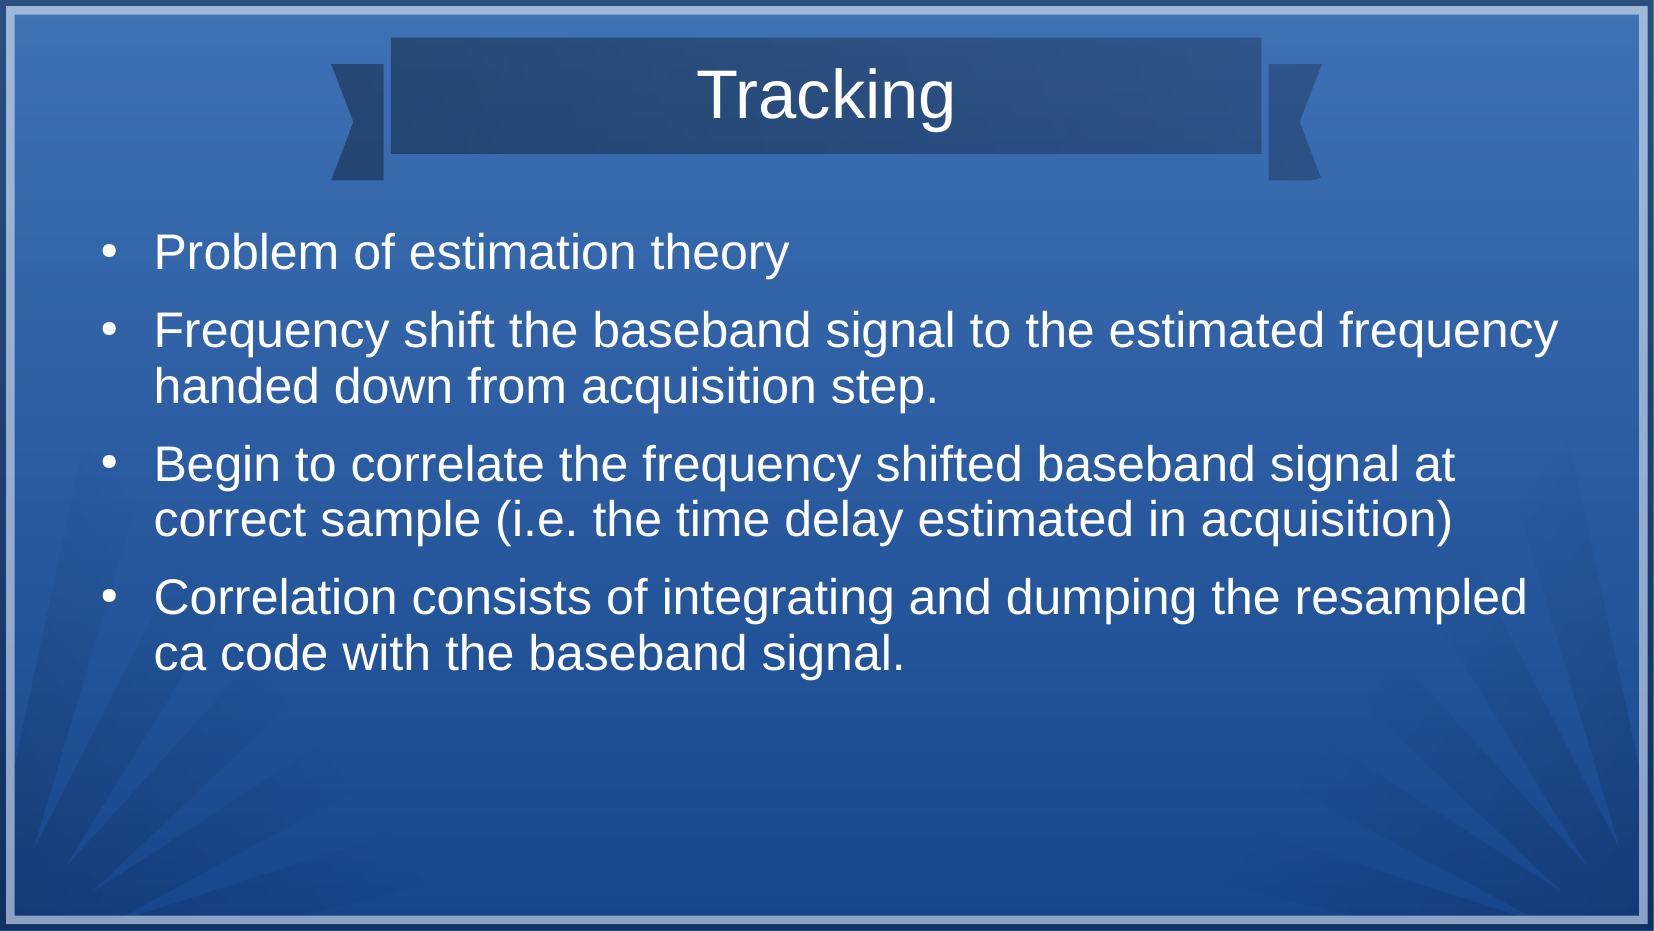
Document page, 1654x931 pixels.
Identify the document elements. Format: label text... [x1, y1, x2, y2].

title Tracking [389, 35, 1264, 154]
list Problem of estimation theory Frequency shift the baseband signal to the estimated frequency handed down from acquisition step. Begin to correlate the frequency shifted baseband signal at correct sample (i.e. the time delay estimated in acquisition) Correlation consists of integrating and dumping the resampled ca code with the baseband signal. [82, 224, 1571, 848]
